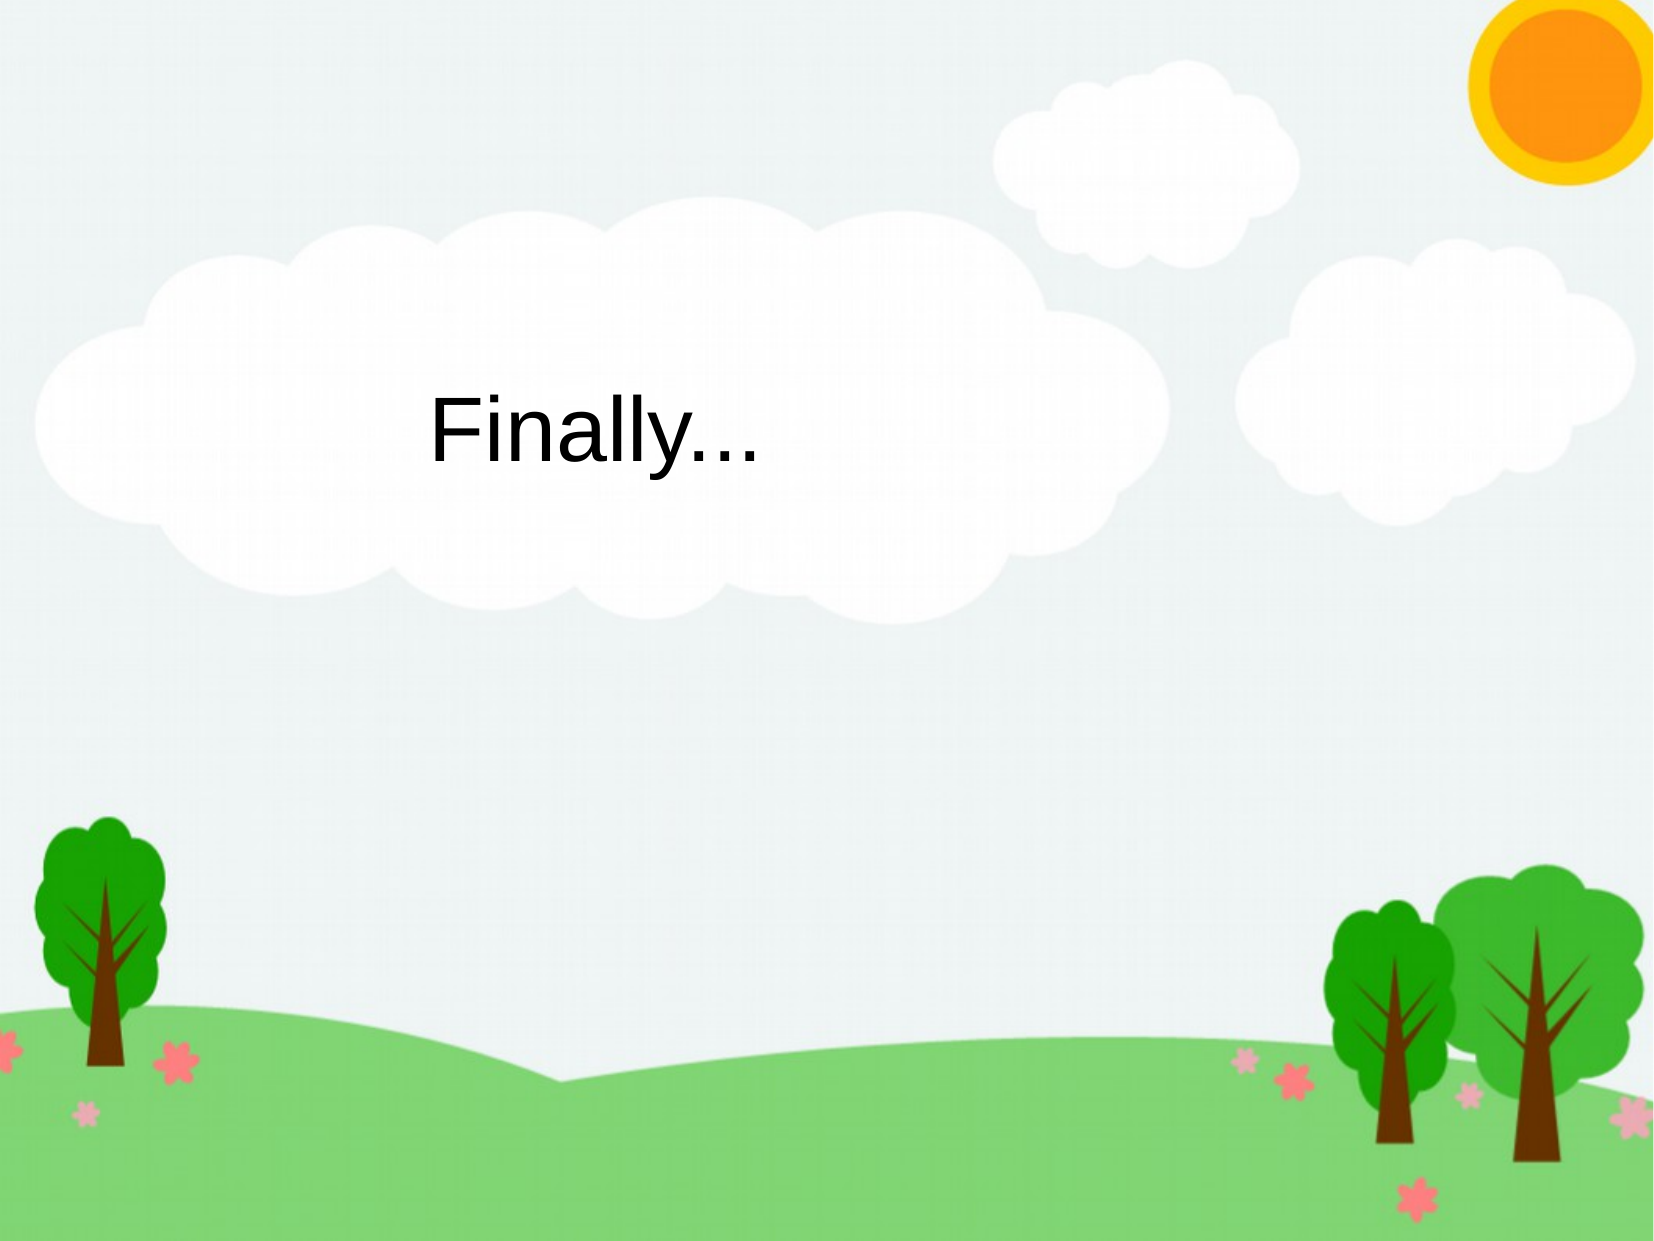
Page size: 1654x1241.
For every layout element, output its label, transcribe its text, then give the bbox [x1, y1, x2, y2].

title Finally... [23, 283, 1170, 577]
picture [0, 0, 1654, 1241]
